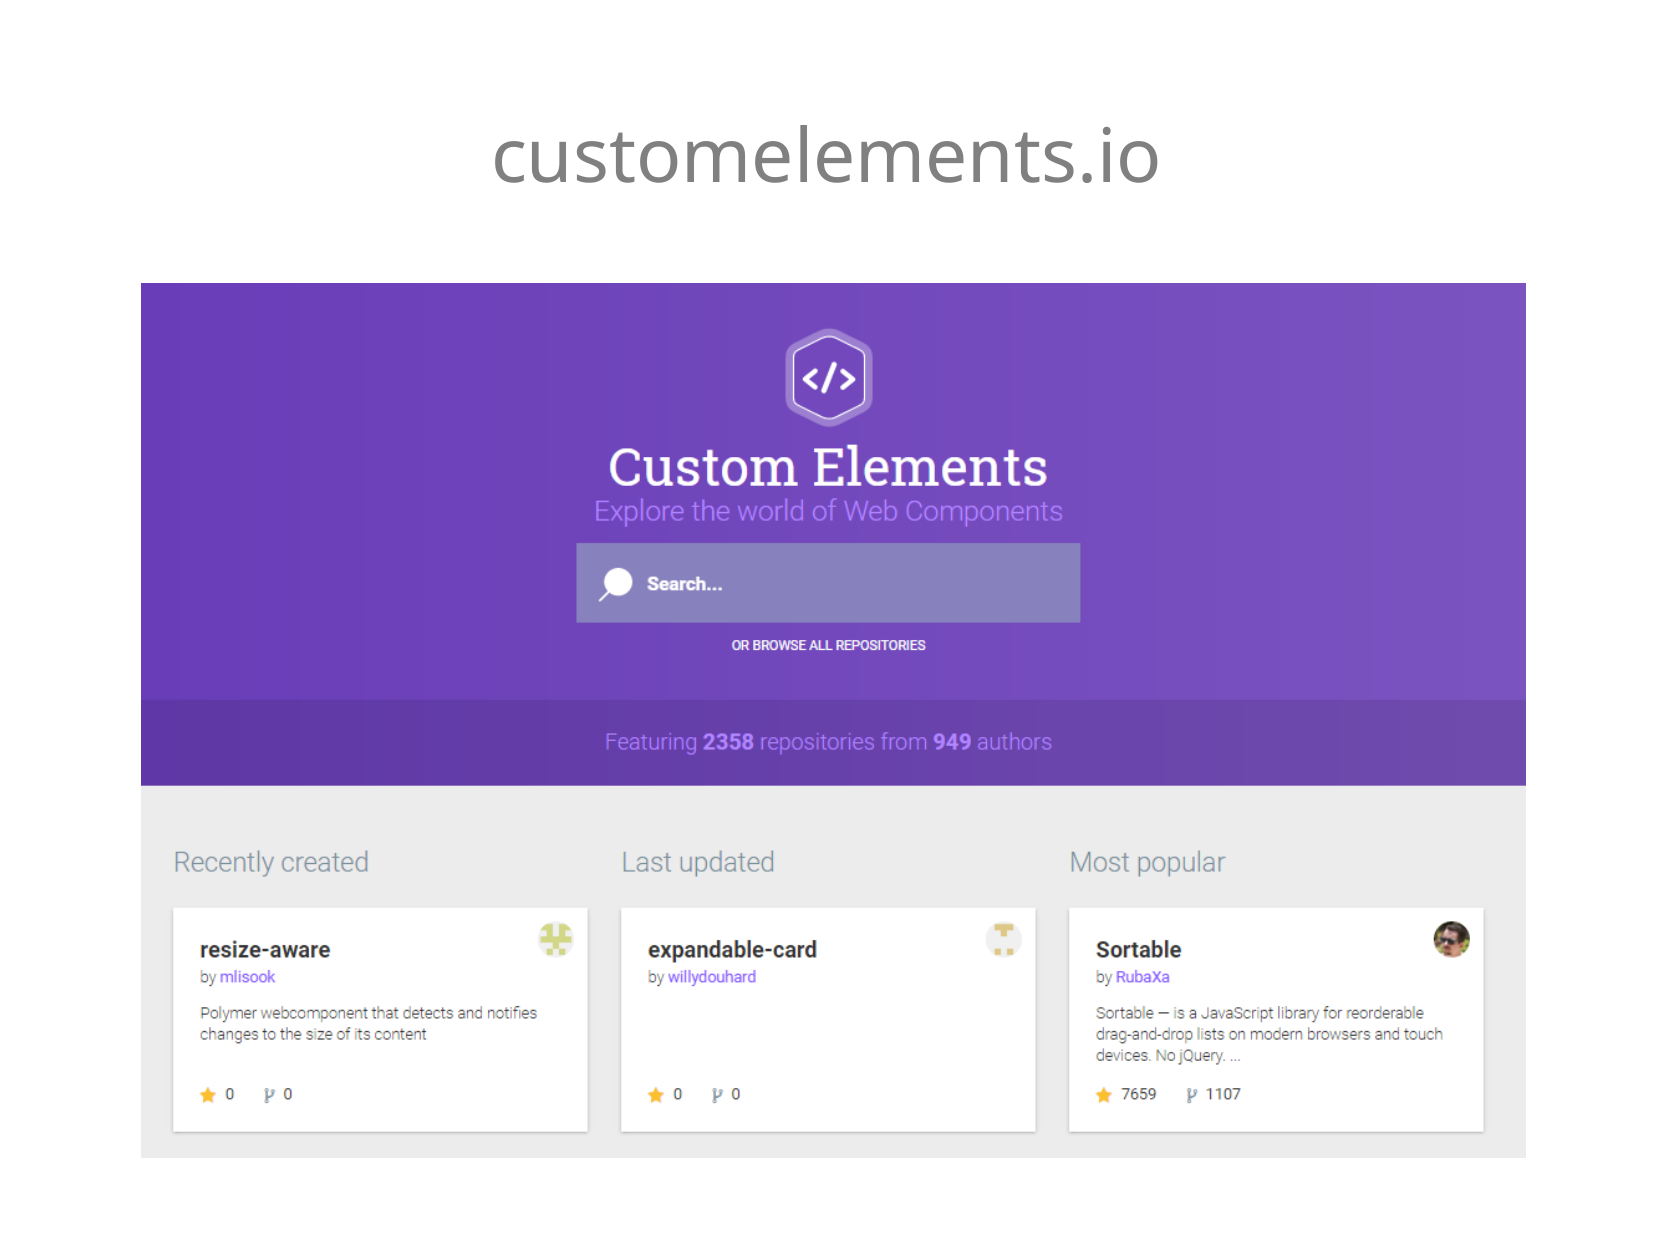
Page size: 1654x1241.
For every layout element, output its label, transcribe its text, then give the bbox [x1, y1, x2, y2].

title customelements.io [82, 49, 1571, 257]
picture [141, 283, 1526, 1158]
